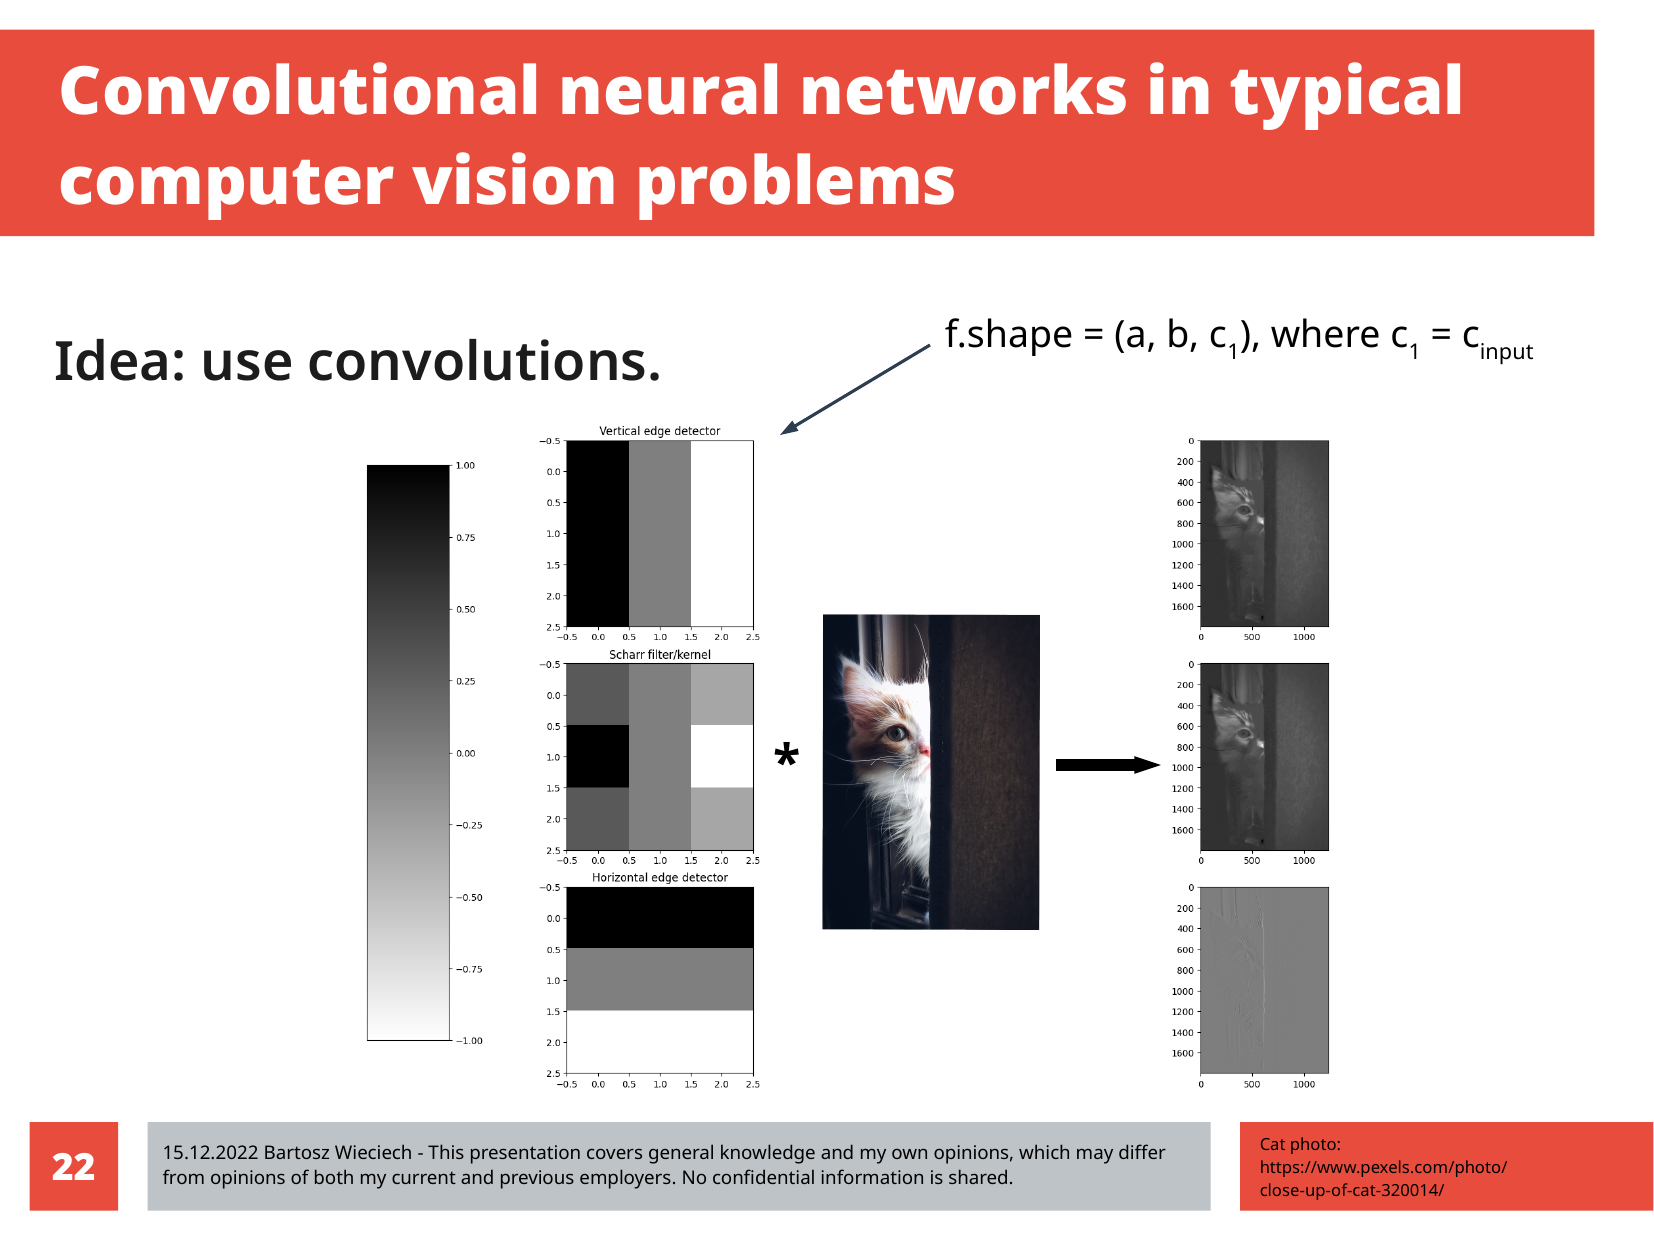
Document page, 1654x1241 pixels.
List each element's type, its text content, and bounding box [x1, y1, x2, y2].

text_box * [759, 720, 820, 804]
title Convolutional neural networks in typical computer vision problems [59, 76, 1595, 225]
text_box f.shape = (a, b, c1), where c1 = cinput [930, 300, 1591, 374]
list Idea: use convolutions. [54, 285, 766, 421]
text_box Cat photo: https://www.pexels.com/photo/close-up-of-cat-320014/ [1245, 1125, 1561, 1210]
picture [360, 419, 1334, 1096]
